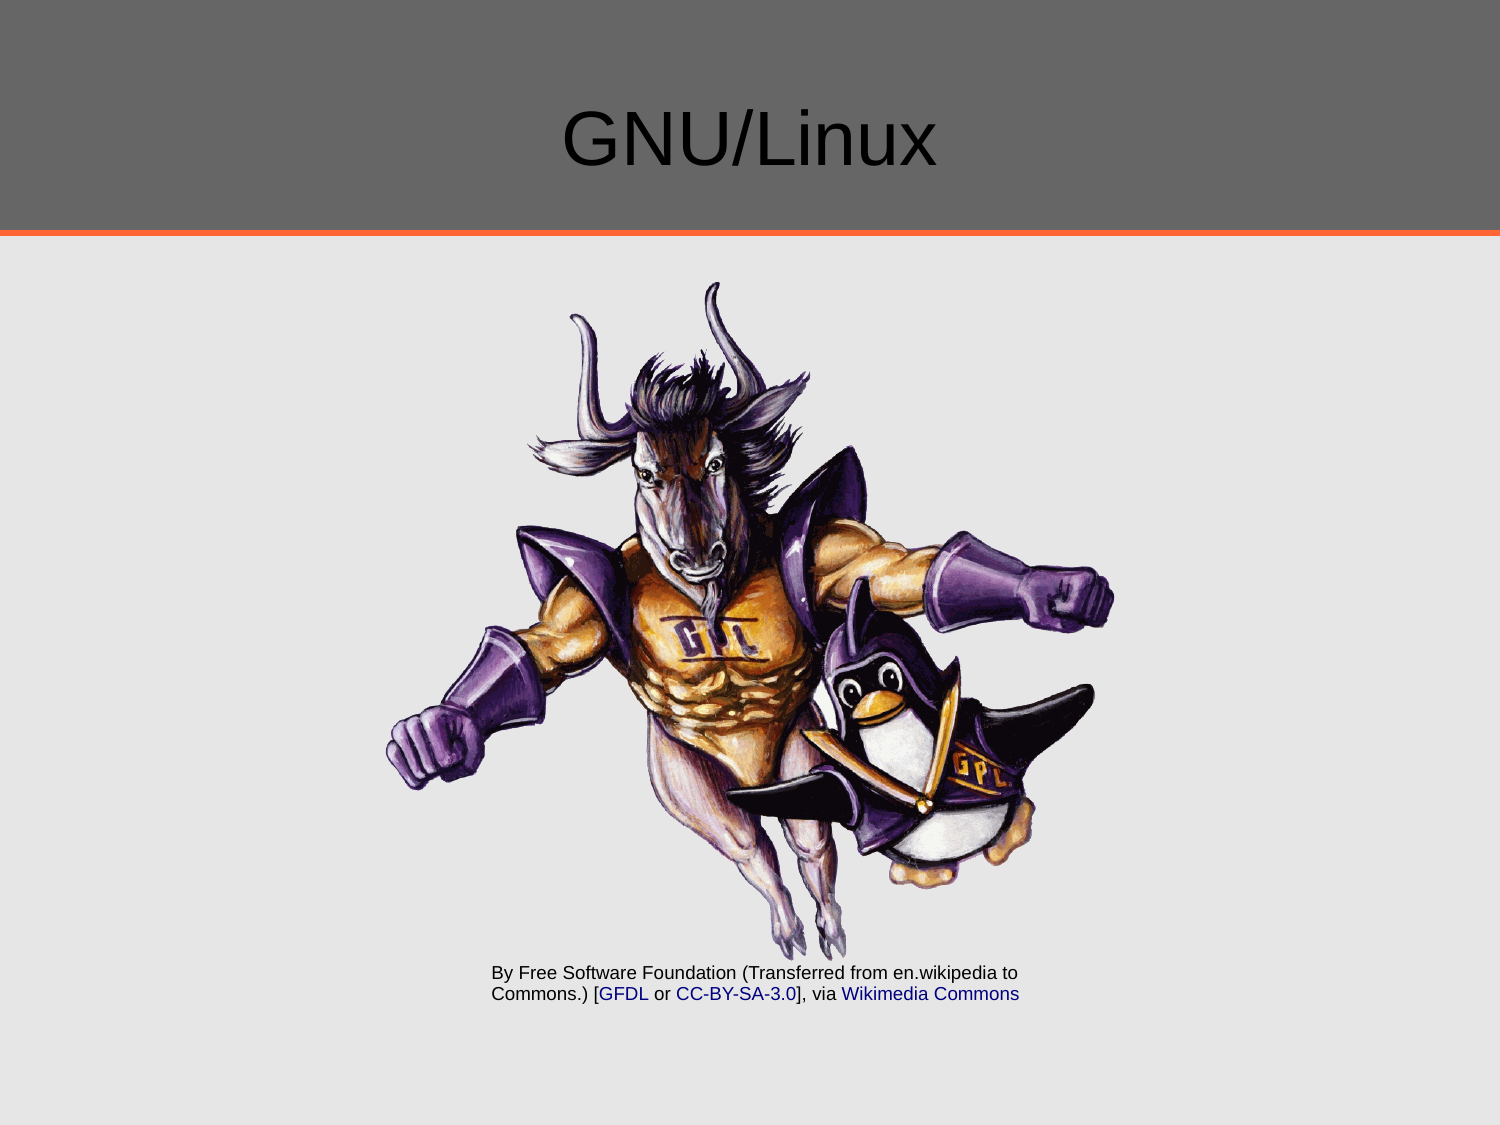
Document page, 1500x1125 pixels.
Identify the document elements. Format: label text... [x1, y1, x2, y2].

list By Free Software Foundation (Transferred from en.wikipedia to Commons.) [GFDL or CC-BY-SA-3.0], via Wikimedia Commons [420, 962, 1080, 1052]
picture [374, 274, 1126, 969]
text_box [75, 263, 1425, 916]
title GNU/Linux [75, 44, 1425, 233]
